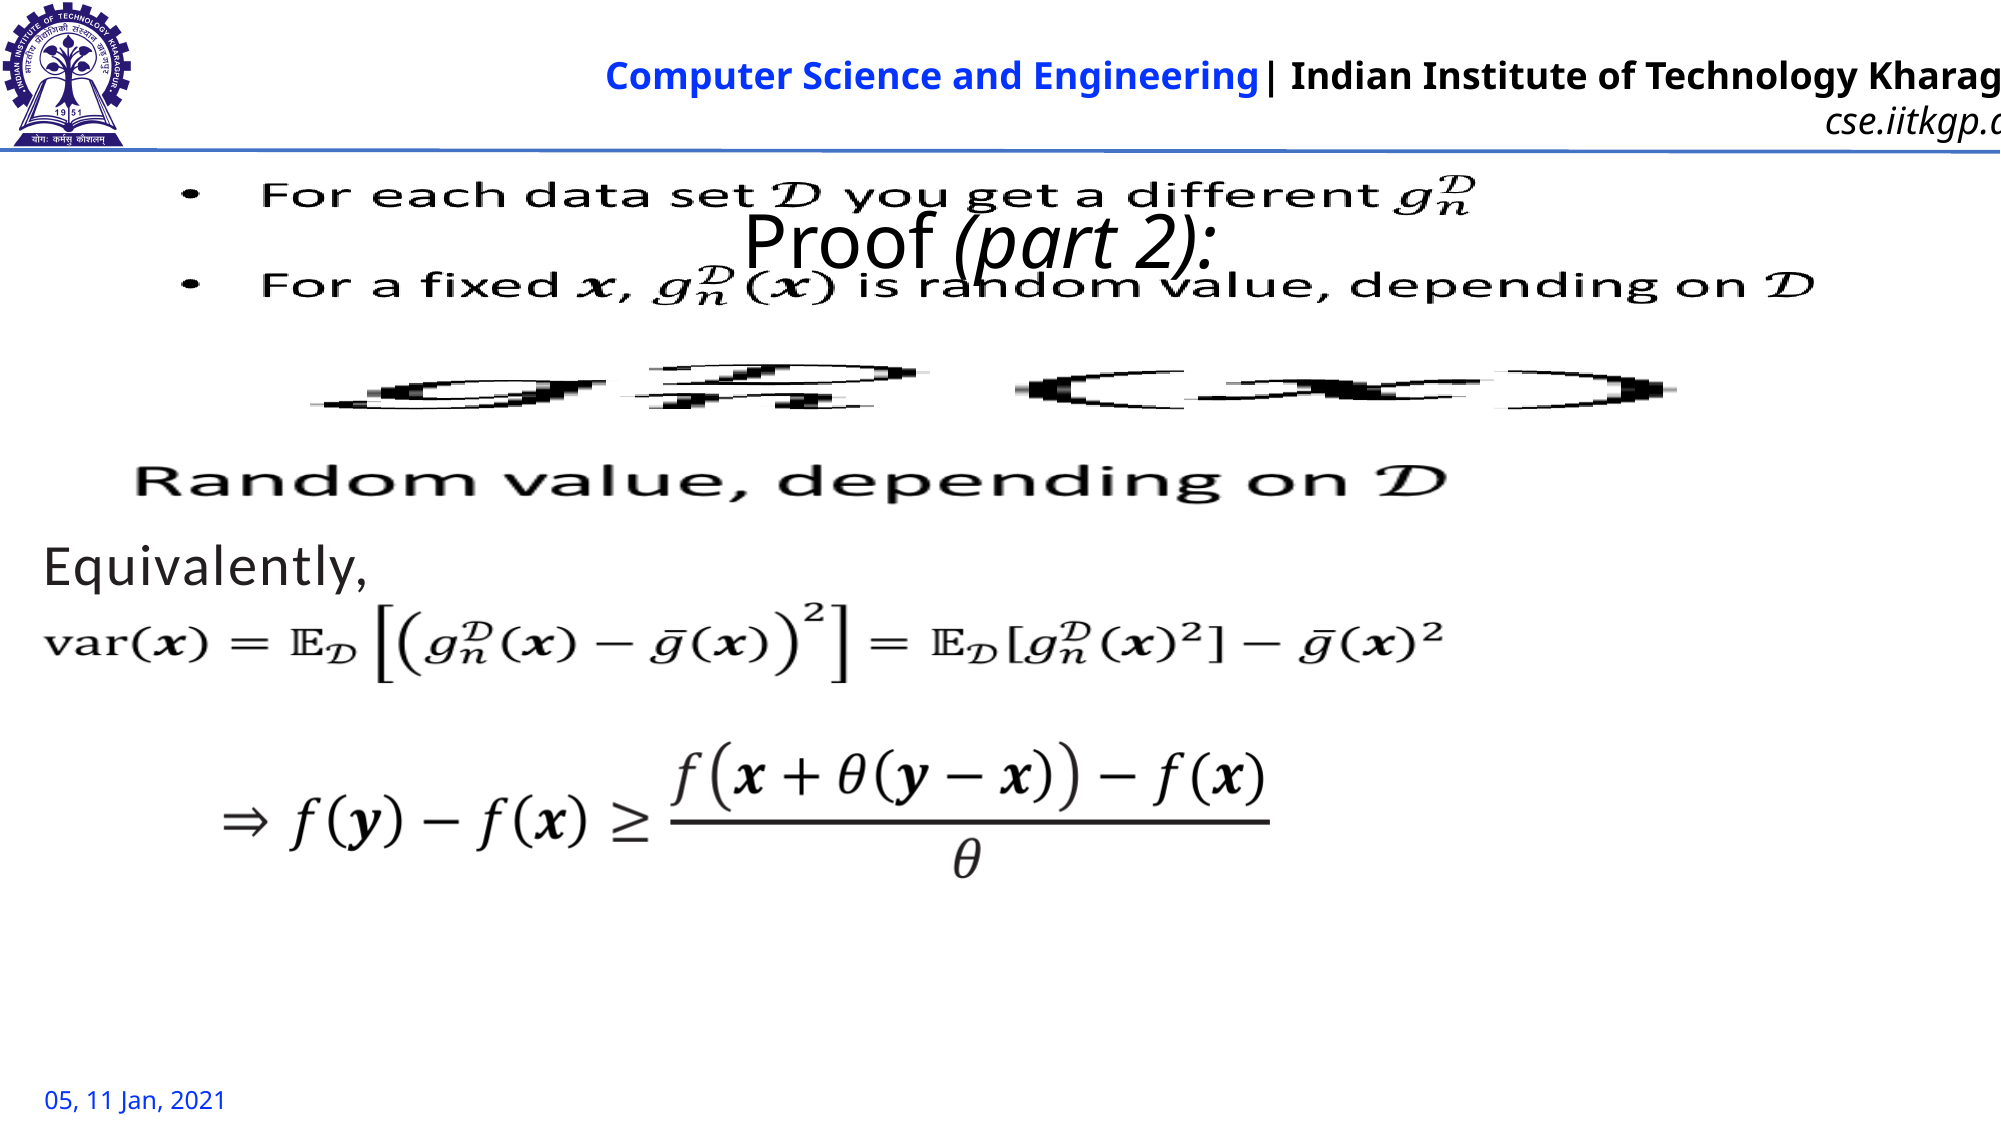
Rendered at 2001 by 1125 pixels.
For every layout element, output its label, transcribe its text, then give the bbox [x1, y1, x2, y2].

title [137, 159, 1863, 329]
text_box [29, 352, 1988, 428]
text_box Equivalently, [29, 519, 412, 597]
slide_number 05, 11 Jan, 2021 [29, 1073, 331, 1125]
picture [2, 2, 131, 147]
text_box [29, 597, 1460, 684]
text_box [29, 725, 1460, 887]
text_box [68, 439, 1499, 535]
